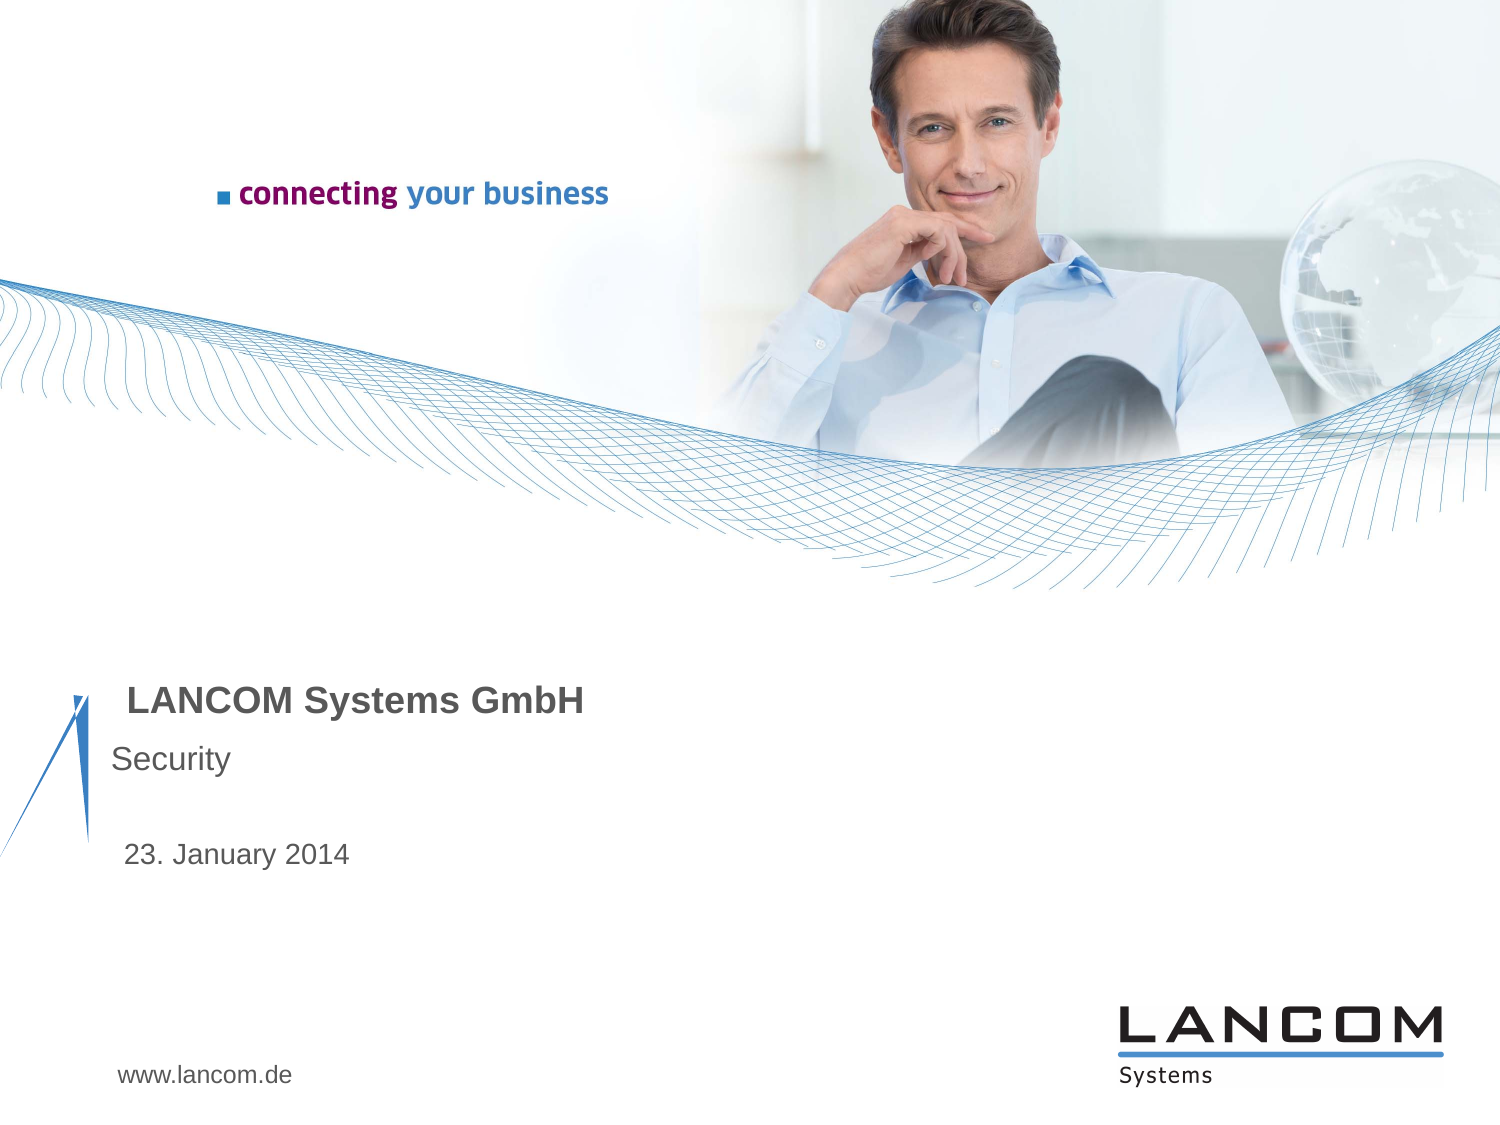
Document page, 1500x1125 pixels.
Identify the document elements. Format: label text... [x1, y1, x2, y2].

list 23. January 2014 [109, 827, 1144, 883]
picture [1117, 1006, 1444, 1088]
list LANCOM Systems GmbH [111, 667, 1223, 729]
picture [0, 0, 1500, 708]
subtitle Security [95, 729, 1146, 857]
